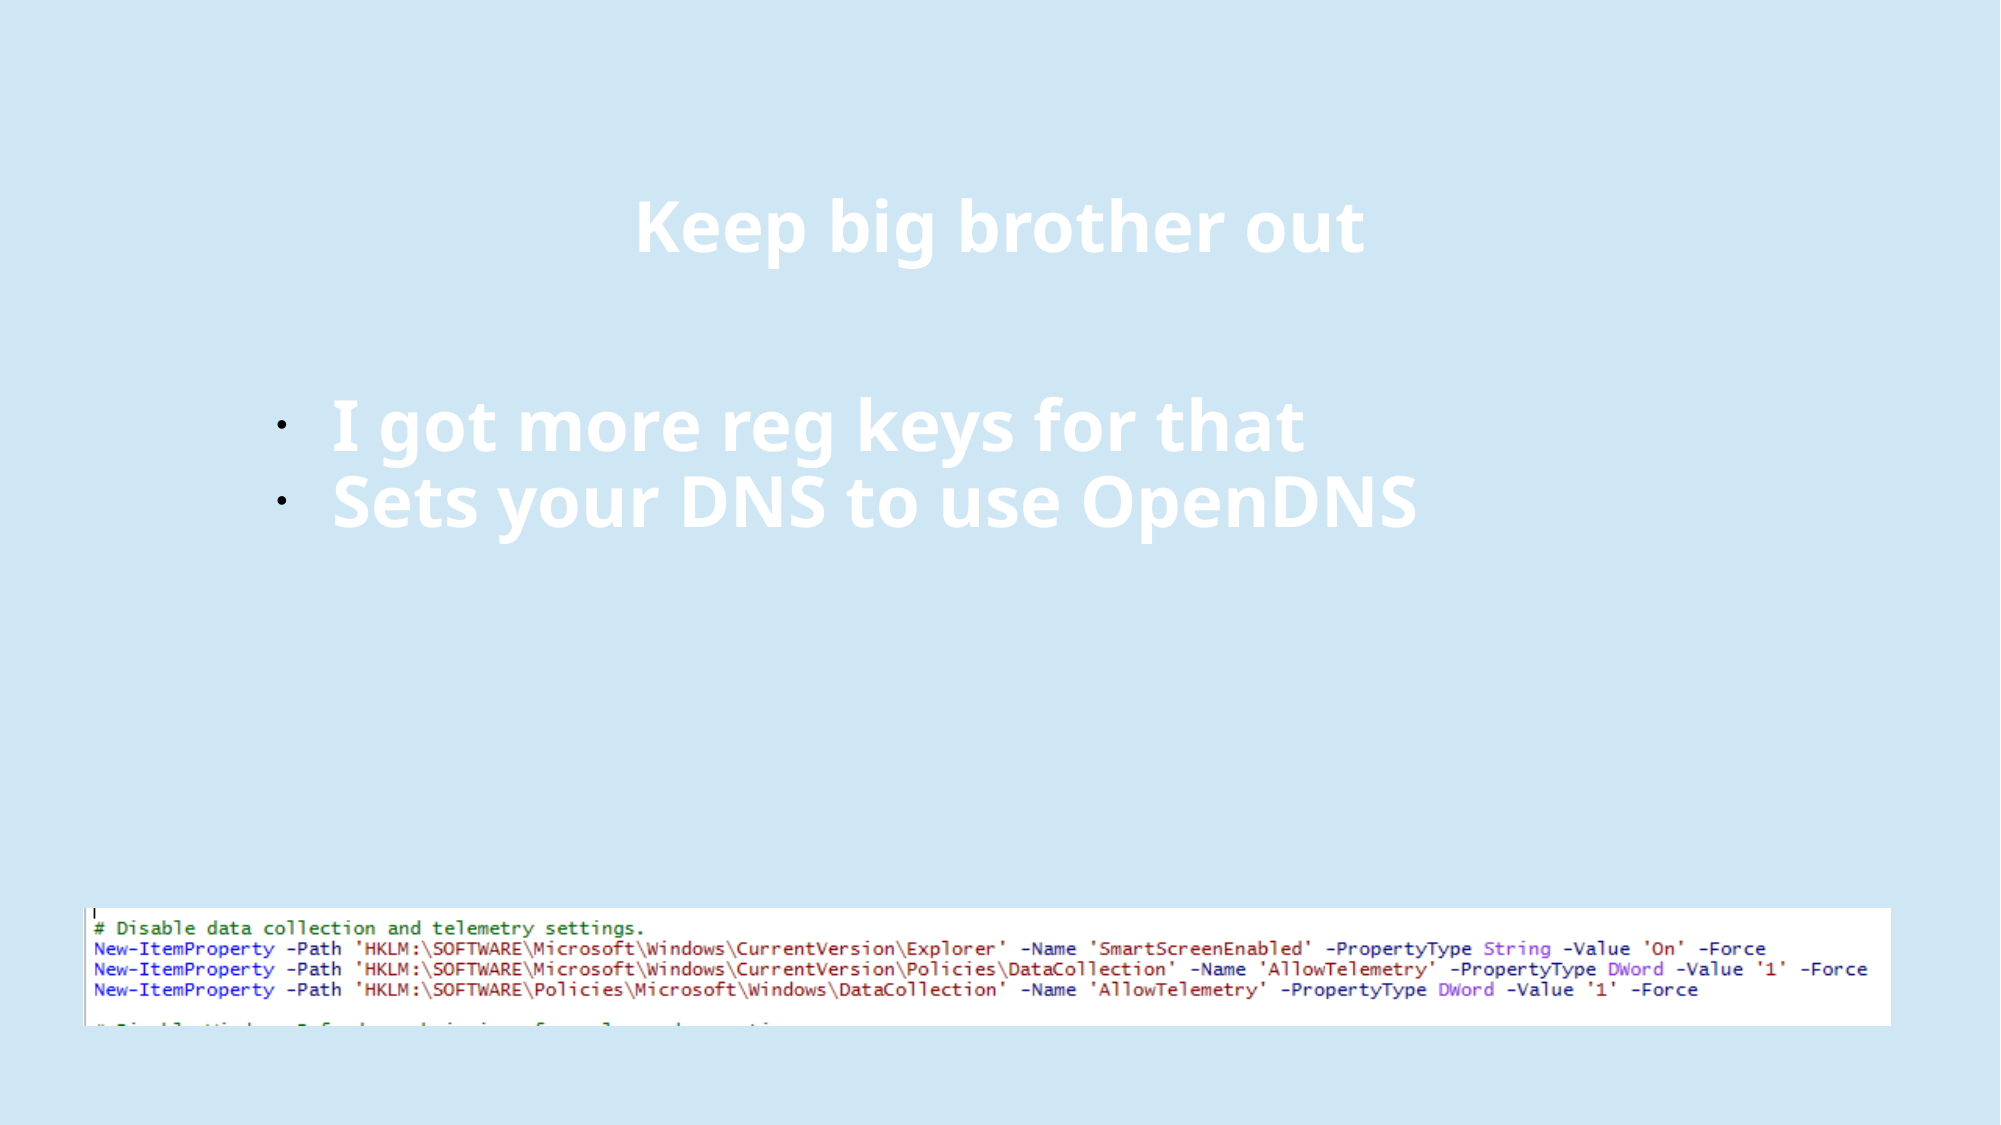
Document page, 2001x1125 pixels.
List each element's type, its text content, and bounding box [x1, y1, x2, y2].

title Keep big brother out [261, 184, 1739, 383]
picture [83, 908, 1891, 1026]
subtitle I got more reg keys for that Sets your DNS to use OpenDNS [261, 383, 1739, 863]
